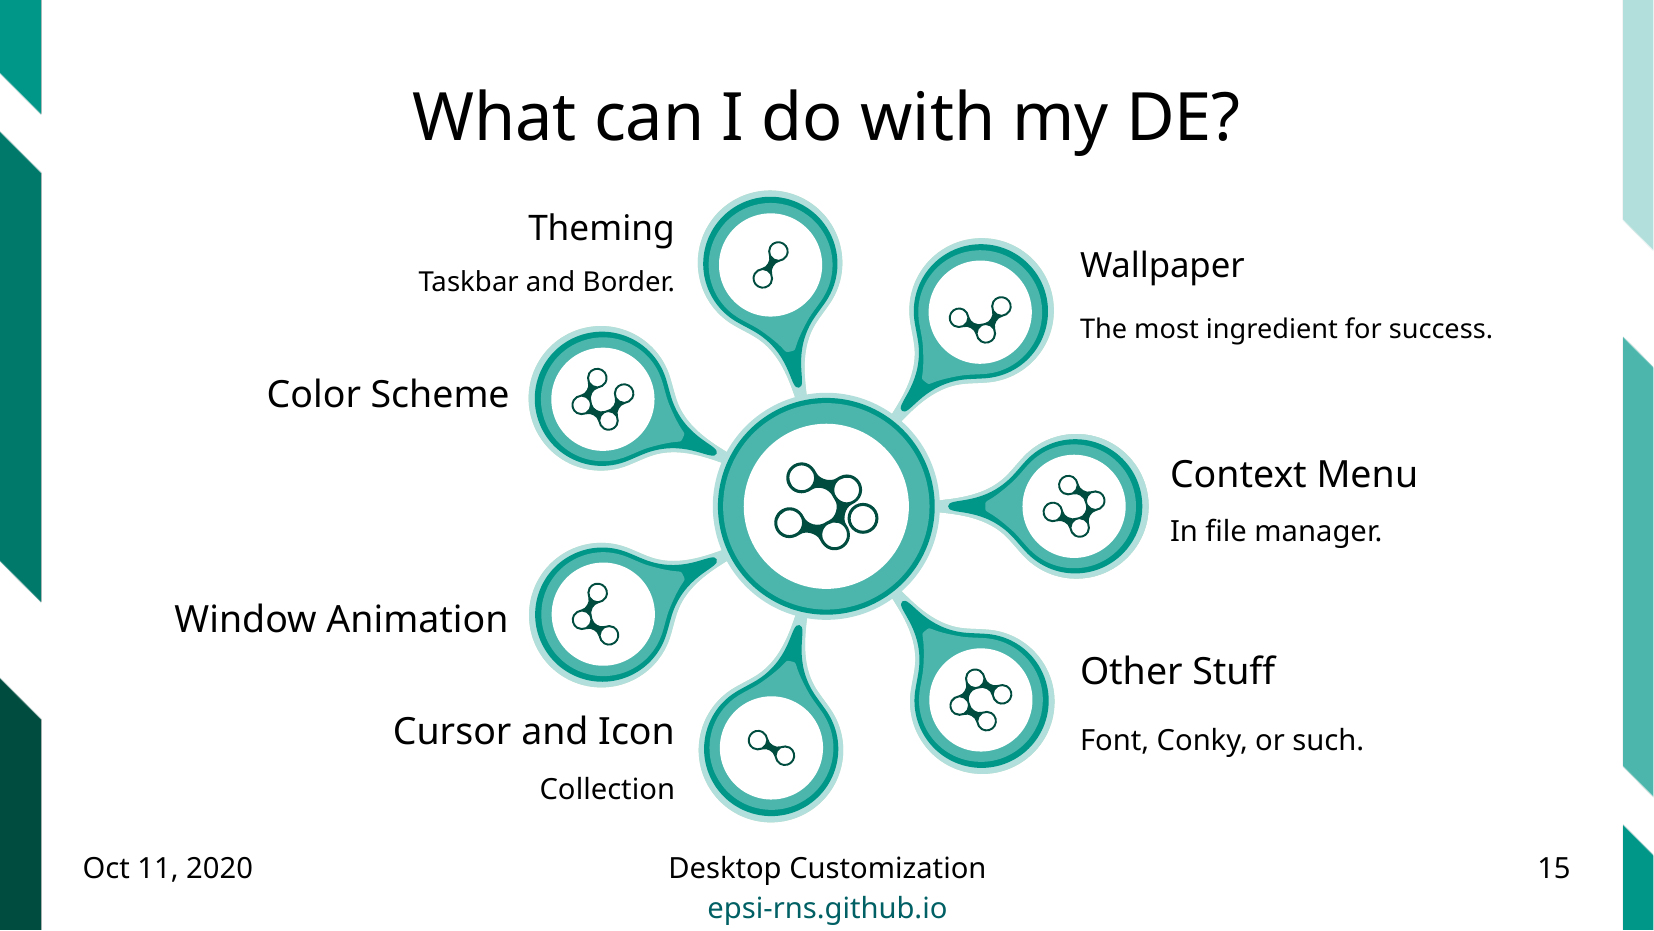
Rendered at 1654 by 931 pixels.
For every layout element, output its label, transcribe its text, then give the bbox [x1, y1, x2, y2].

list Theming Taskbar and Border. [360, 202, 676, 301]
list Cursor and Icon Collection [375, 705, 676, 813]
list Context Menu In file manager. [1170, 447, 1441, 571]
picture [0, 0, 1654, 931]
list Other Stuff Font, Conky, or such. [1080, 645, 1366, 766]
list Window Animation [135, 592, 509, 661]
list Wallpaper The most ingredient for success. [1080, 240, 1501, 376]
list Color Scheme [203, 367, 511, 436]
